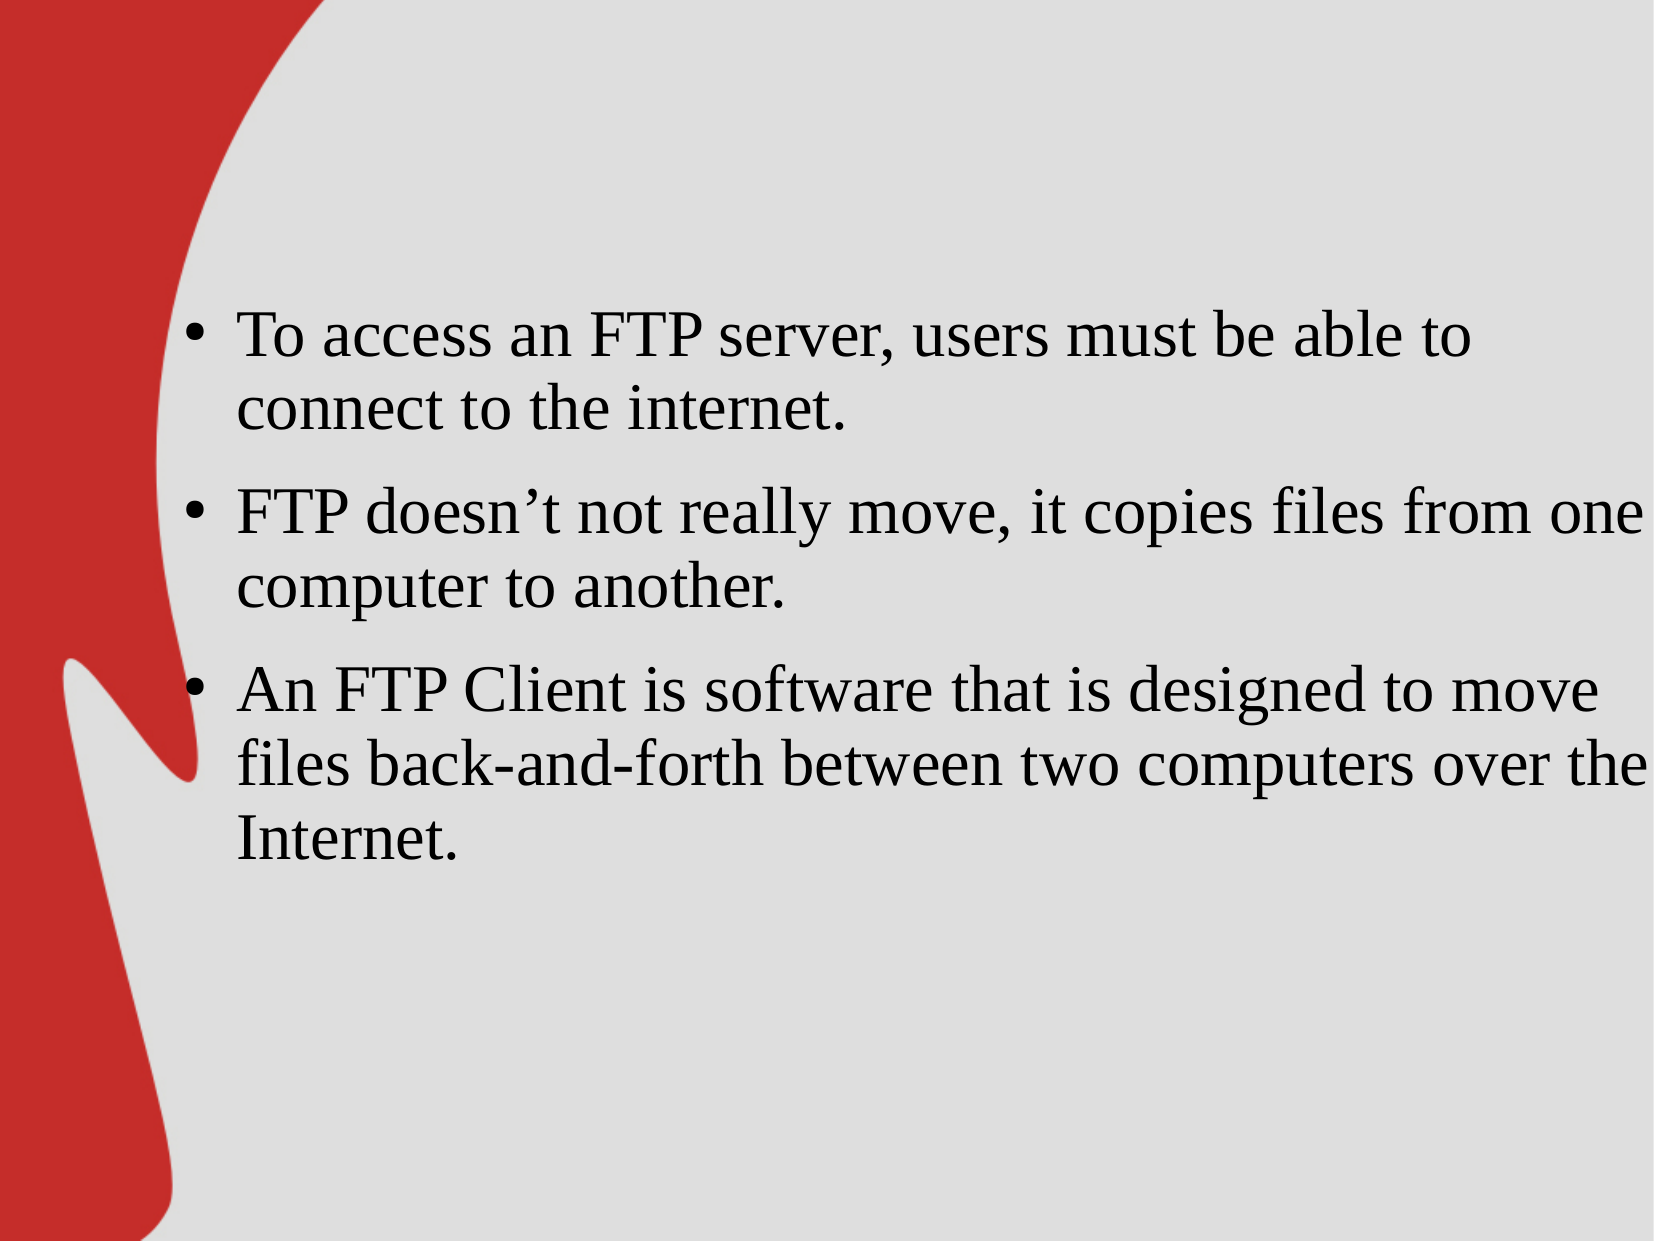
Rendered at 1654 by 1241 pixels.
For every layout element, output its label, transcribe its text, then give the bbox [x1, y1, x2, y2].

picture [0, 0, 1654, 1241]
title [165, 40, 1654, 249]
list To access an FTP server, users must be able to connect to the internet. FTP doesn’t not really move, it copies files from one computer to another. An FTP Client is software that is designed to move files back-and-forth between two computers over the Internet. [165, 296, 1654, 1016]
